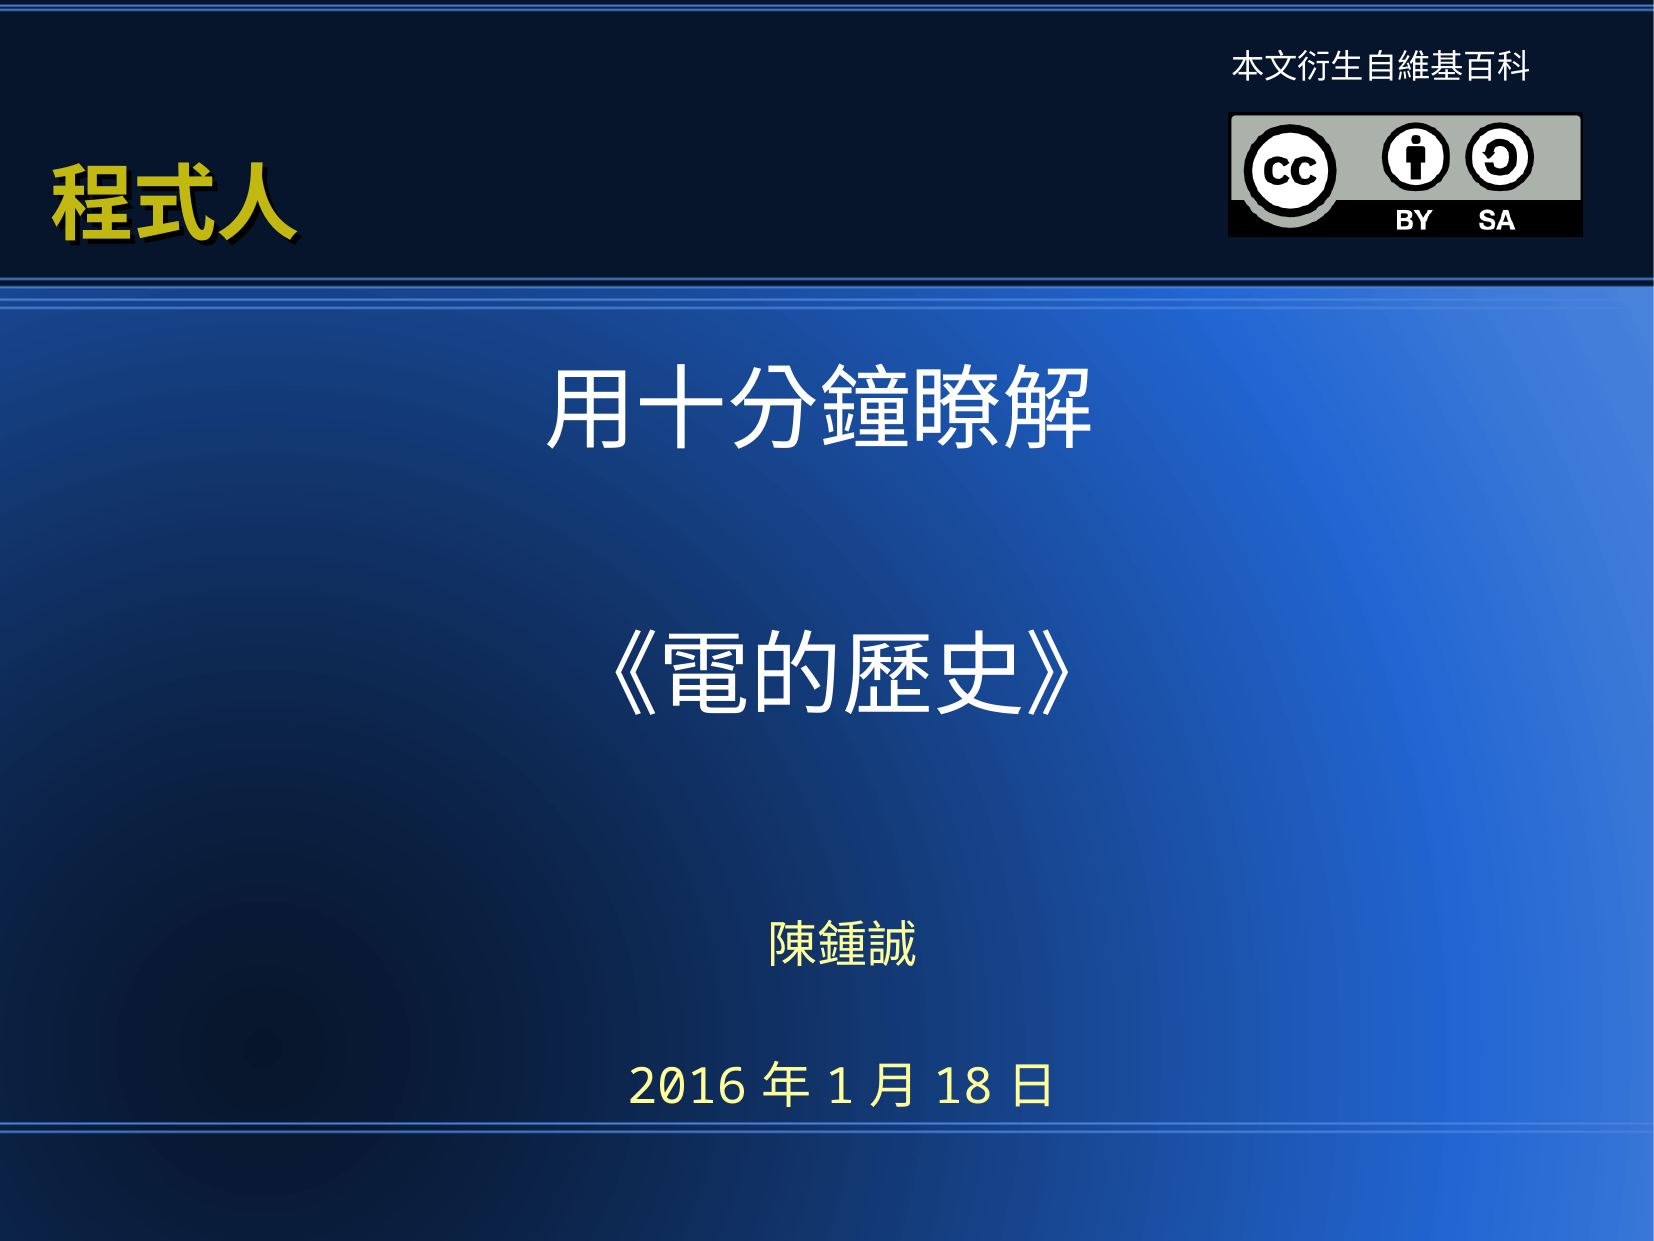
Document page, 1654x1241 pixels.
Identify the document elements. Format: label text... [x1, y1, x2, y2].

text_box 本文衍生自維基百科 [1216, 32, 1622, 95]
subtitle 用十分鐘瞭解 《電的歷史》 陳鍾誠 2016年1月18日 [59, 326, 1626, 1127]
text_box 程式人 [35, 129, 378, 325]
picture [0, 0, 1654, 1241]
